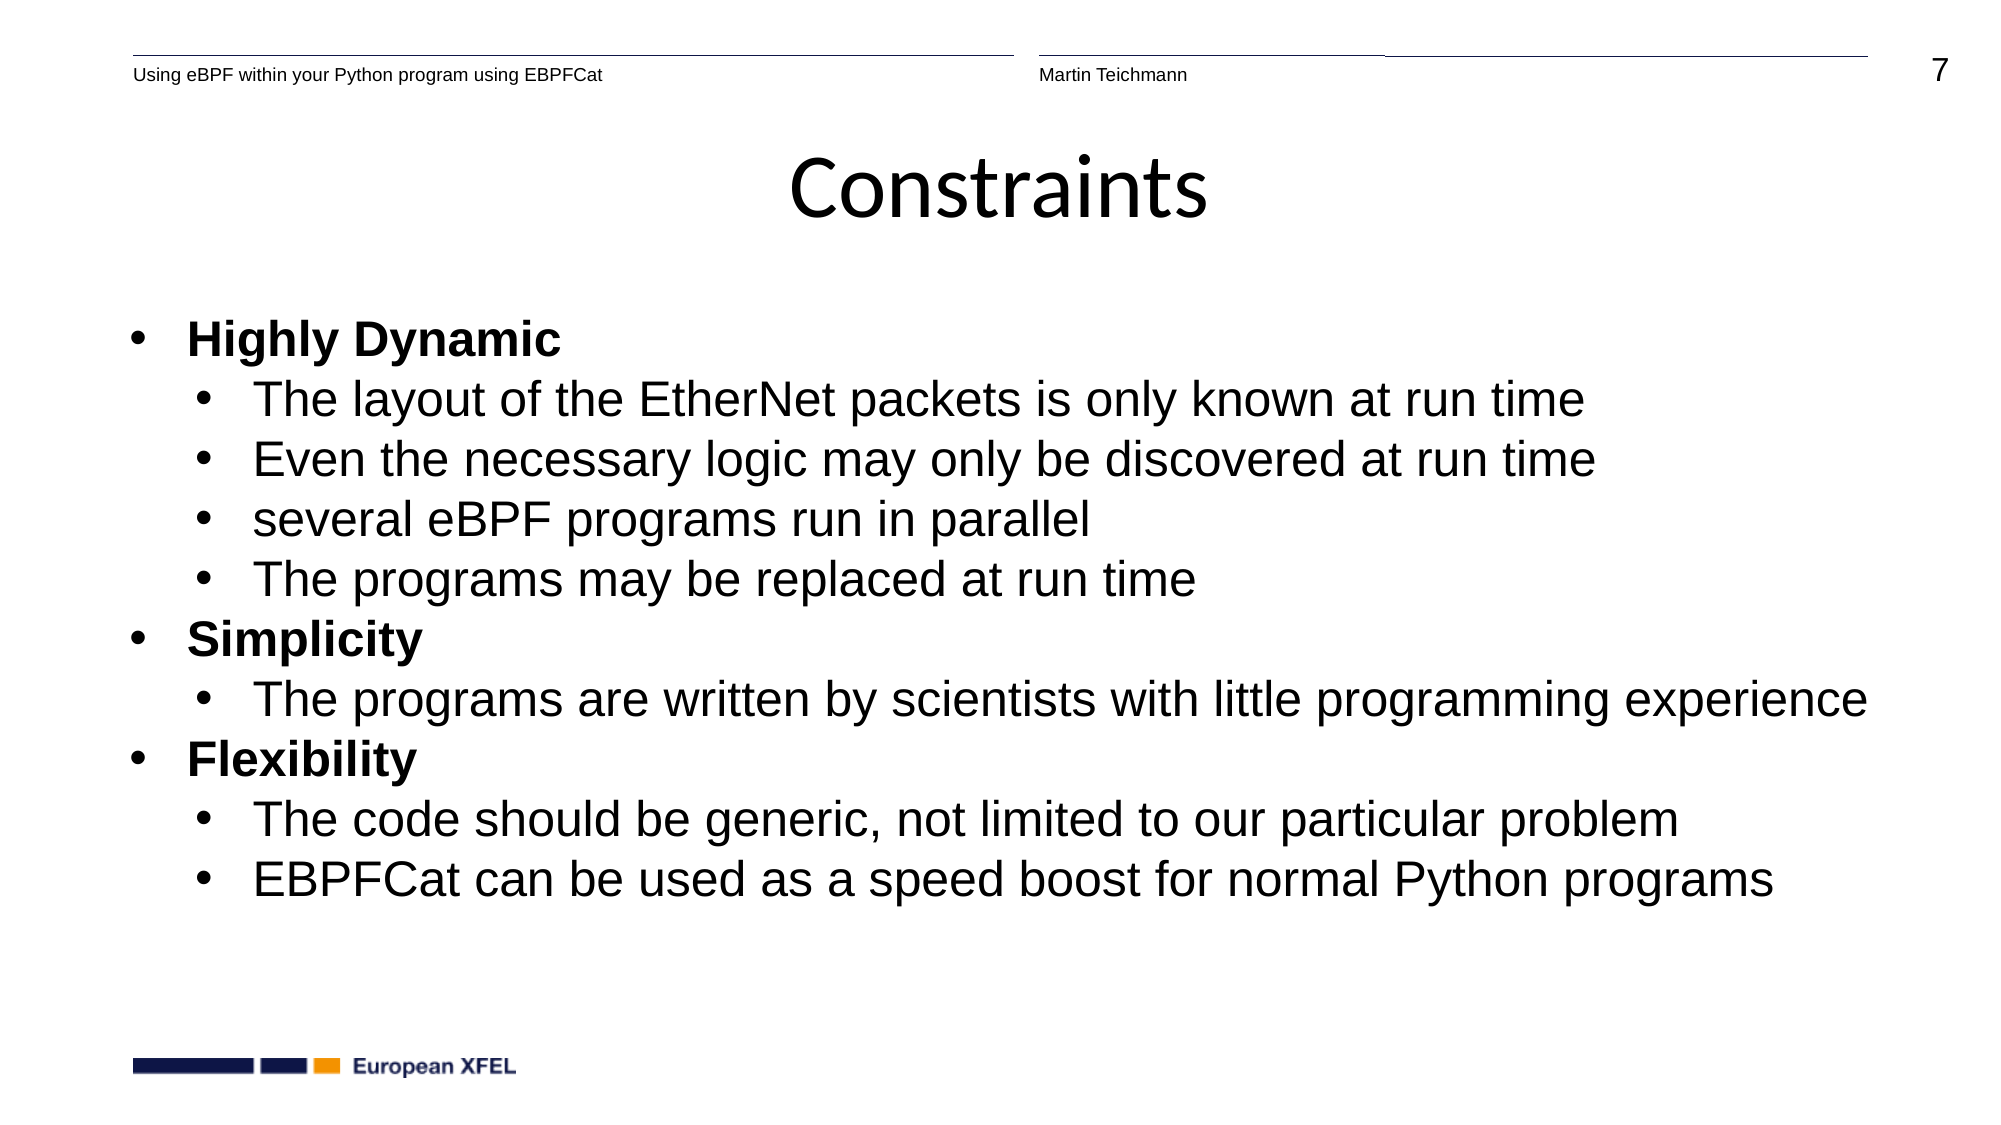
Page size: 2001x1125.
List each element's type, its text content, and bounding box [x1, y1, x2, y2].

text_box Highly Dynamic The layout of the EtherNet packets is only known at run time Even the necessary logic may only be discovered at run time several eBPF programs run in parallel The programs may be replaced at run time Simplicity The programs are written by scientists with little programming experience Flexibility The code should be generic, not limited to our particular problem EBPFCat can be used as a speed boost for normal Python programs [114, 299, 1908, 915]
title Constraints [133, 116, 1866, 244]
picture [133, 1058, 516, 1078]
